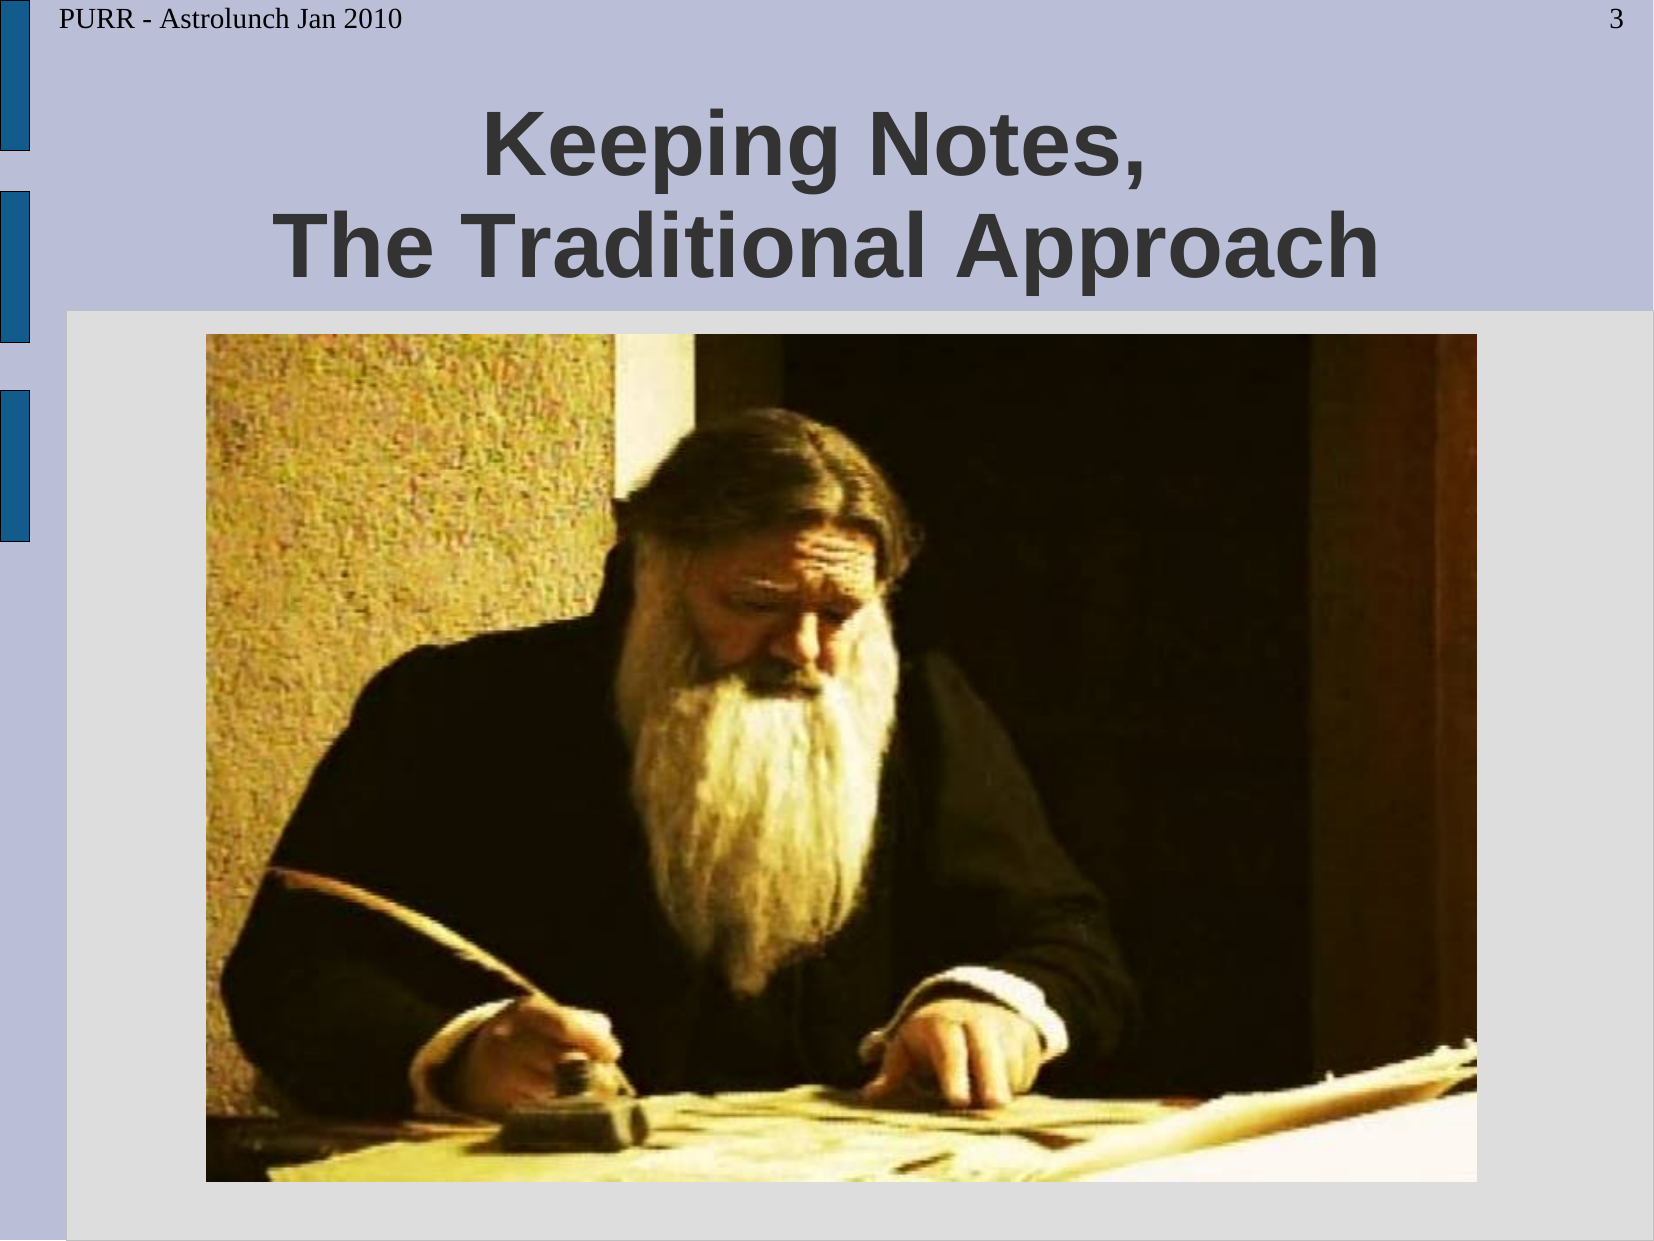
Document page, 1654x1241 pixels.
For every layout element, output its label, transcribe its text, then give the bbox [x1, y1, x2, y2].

picture [206, 334, 1477, 1182]
title Keeping Notes, The Traditional Approach [121, 92, 1534, 298]
